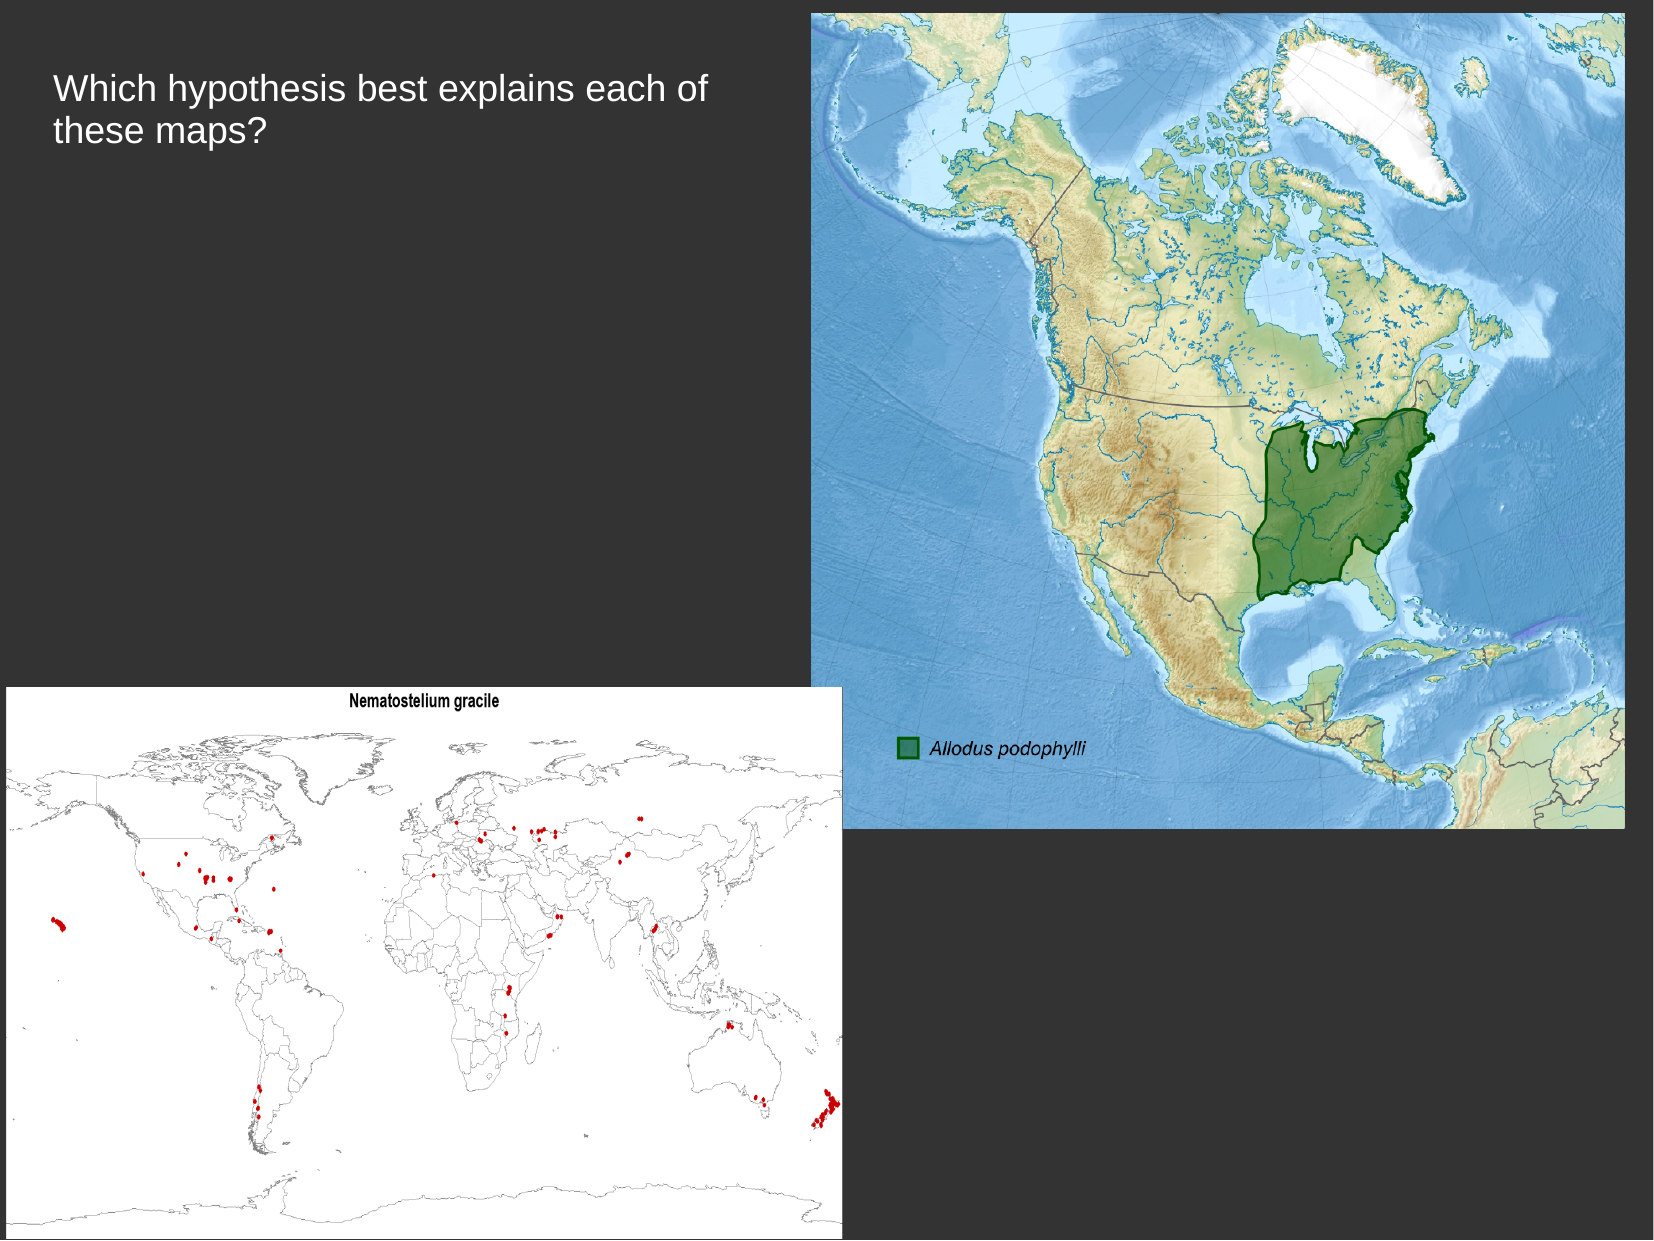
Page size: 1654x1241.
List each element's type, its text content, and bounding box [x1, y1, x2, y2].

text_box Which hypothesis best explains each of these maps? [38, 59, 754, 159]
picture [6, 13, 1625, 1239]
